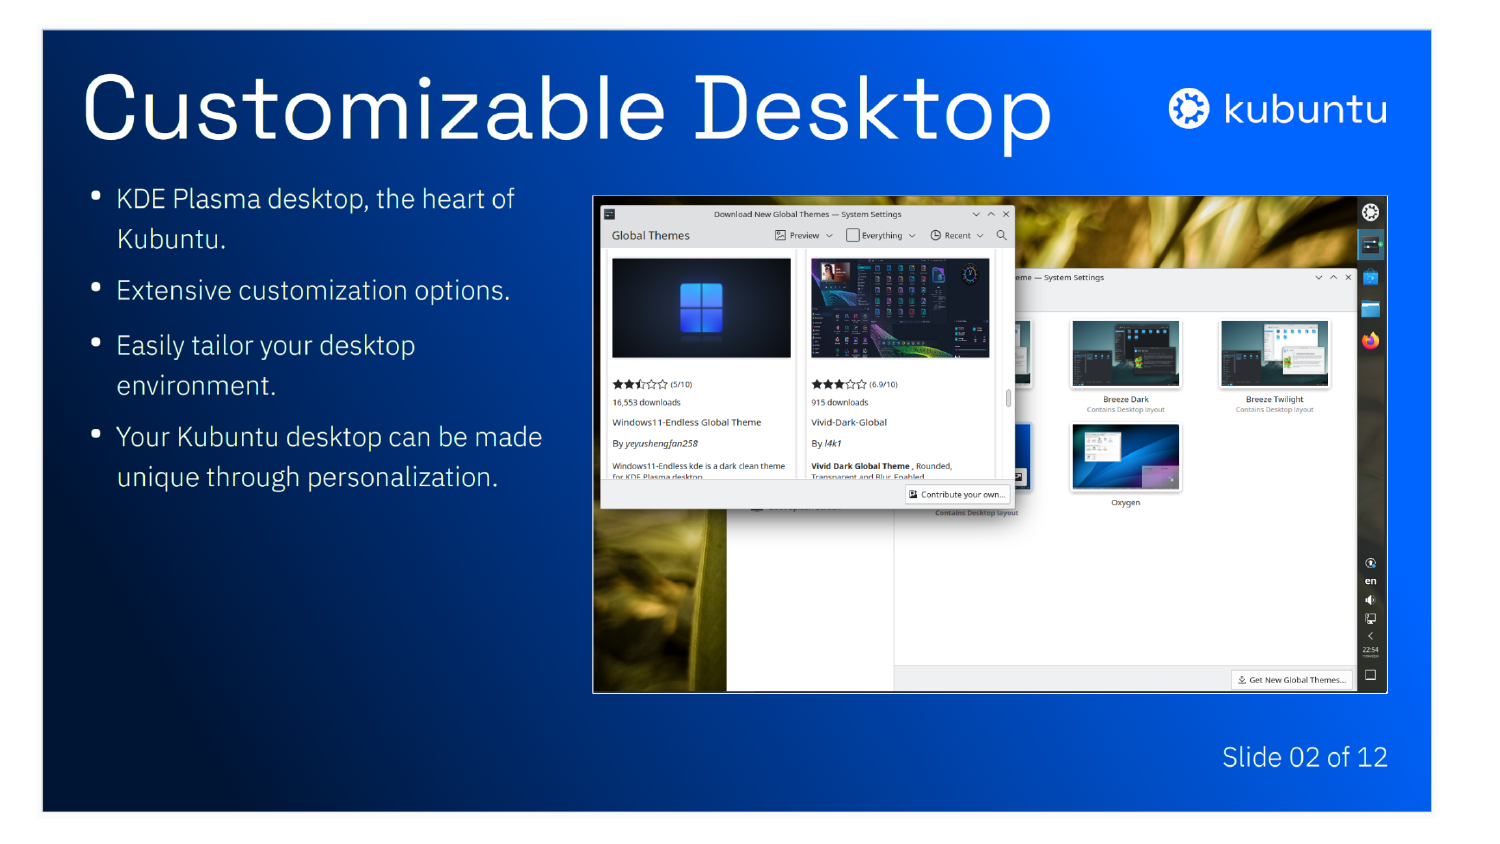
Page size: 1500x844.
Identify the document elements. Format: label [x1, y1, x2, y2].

picture [37, 24, 1437, 819]
